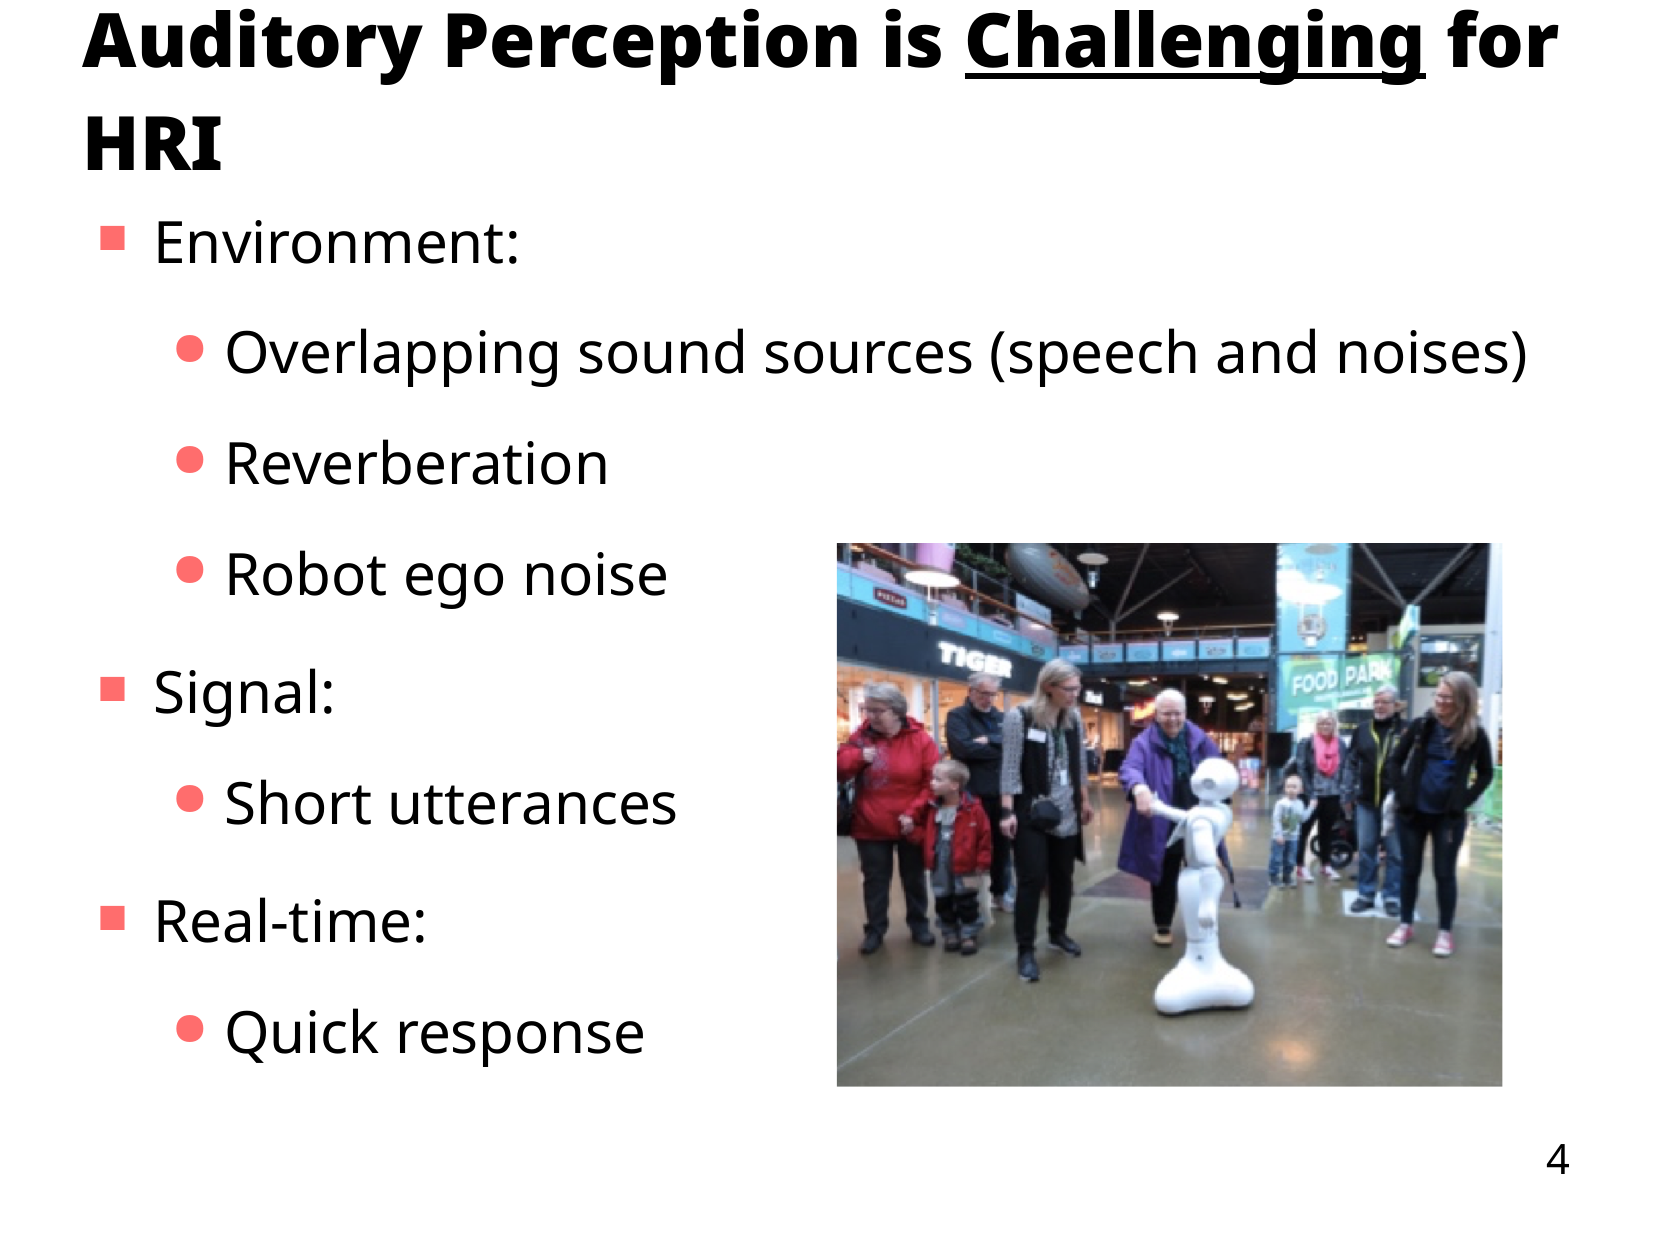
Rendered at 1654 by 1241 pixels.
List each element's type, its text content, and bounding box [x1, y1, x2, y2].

list Environment: Overlapping sound sources (speech and noises) Reverberation Robot ego noise Signal: Short utterances Real-time: Quick response [82, 200, 1571, 1111]
picture [836, 543, 1503, 1087]
title Auditory Perception is Challenging for HRI [82, 42, 1571, 137]
